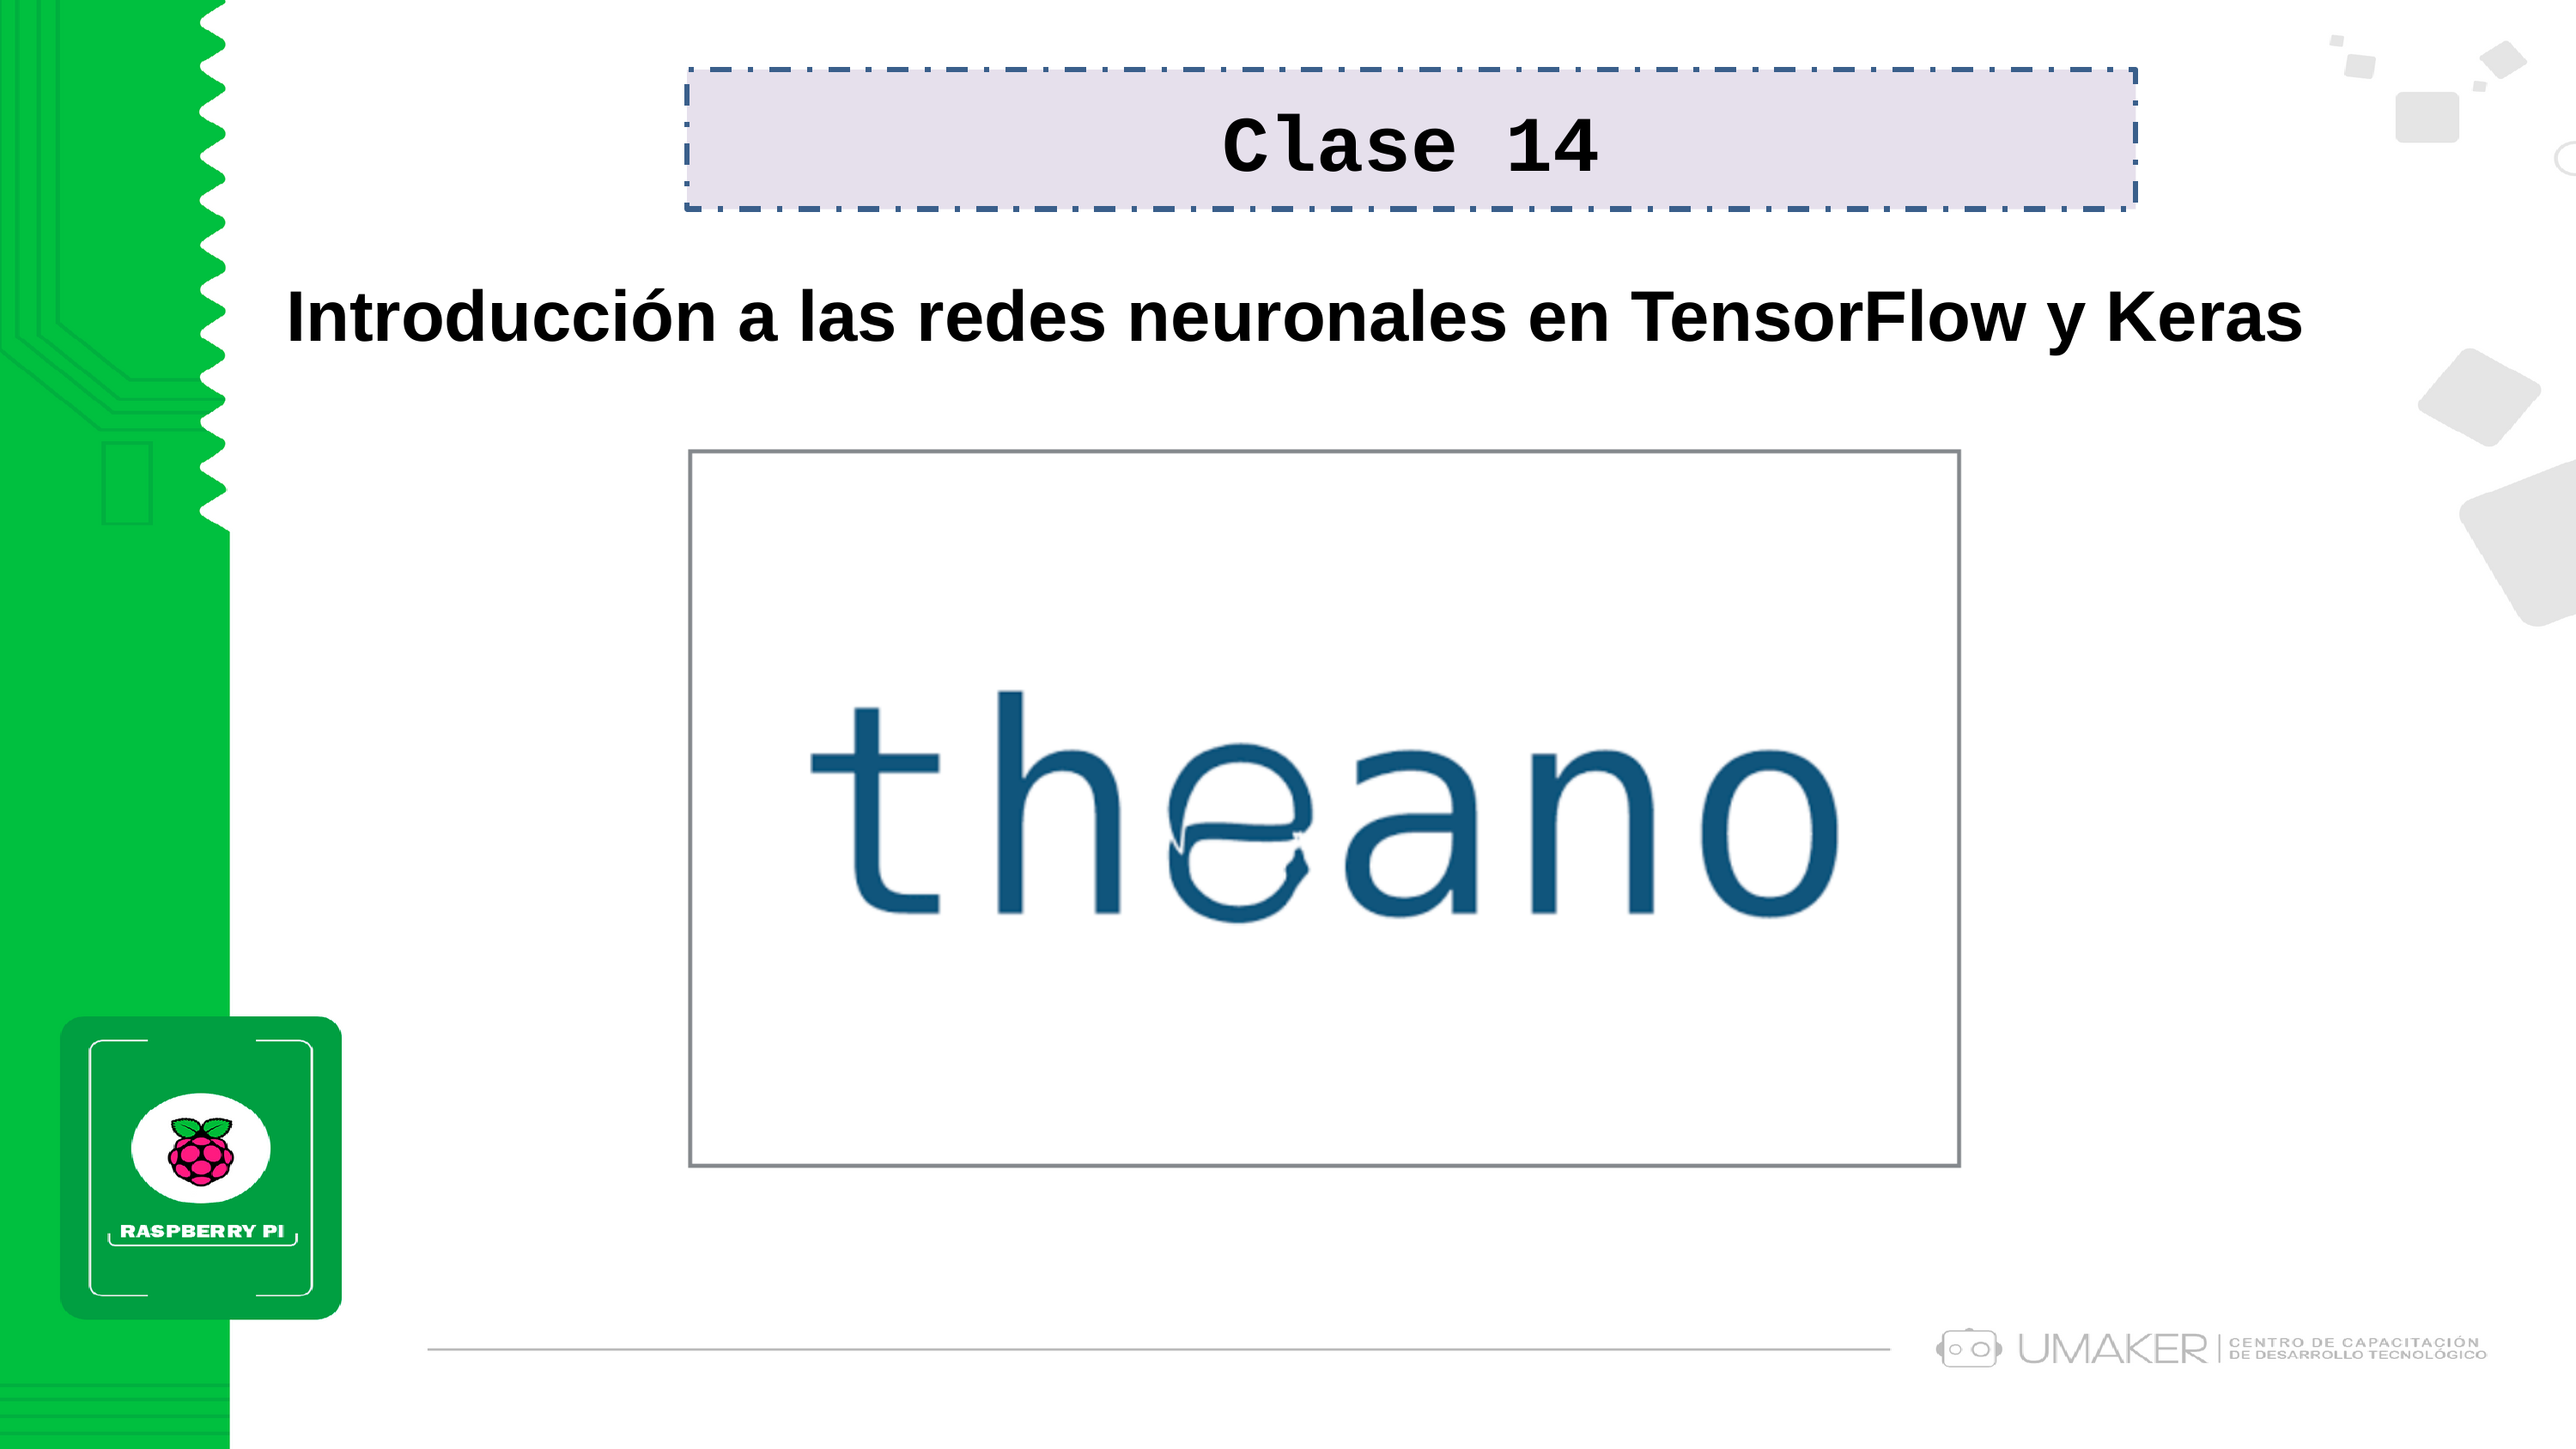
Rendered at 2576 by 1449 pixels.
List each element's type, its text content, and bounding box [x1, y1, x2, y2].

picture [0, 0, 2576, 1449]
text_box Clase 14 [687, 70, 2136, 209]
text_box Introducción a las redes neuronales en TensorFlow y Keras [229, 264, 2363, 416]
